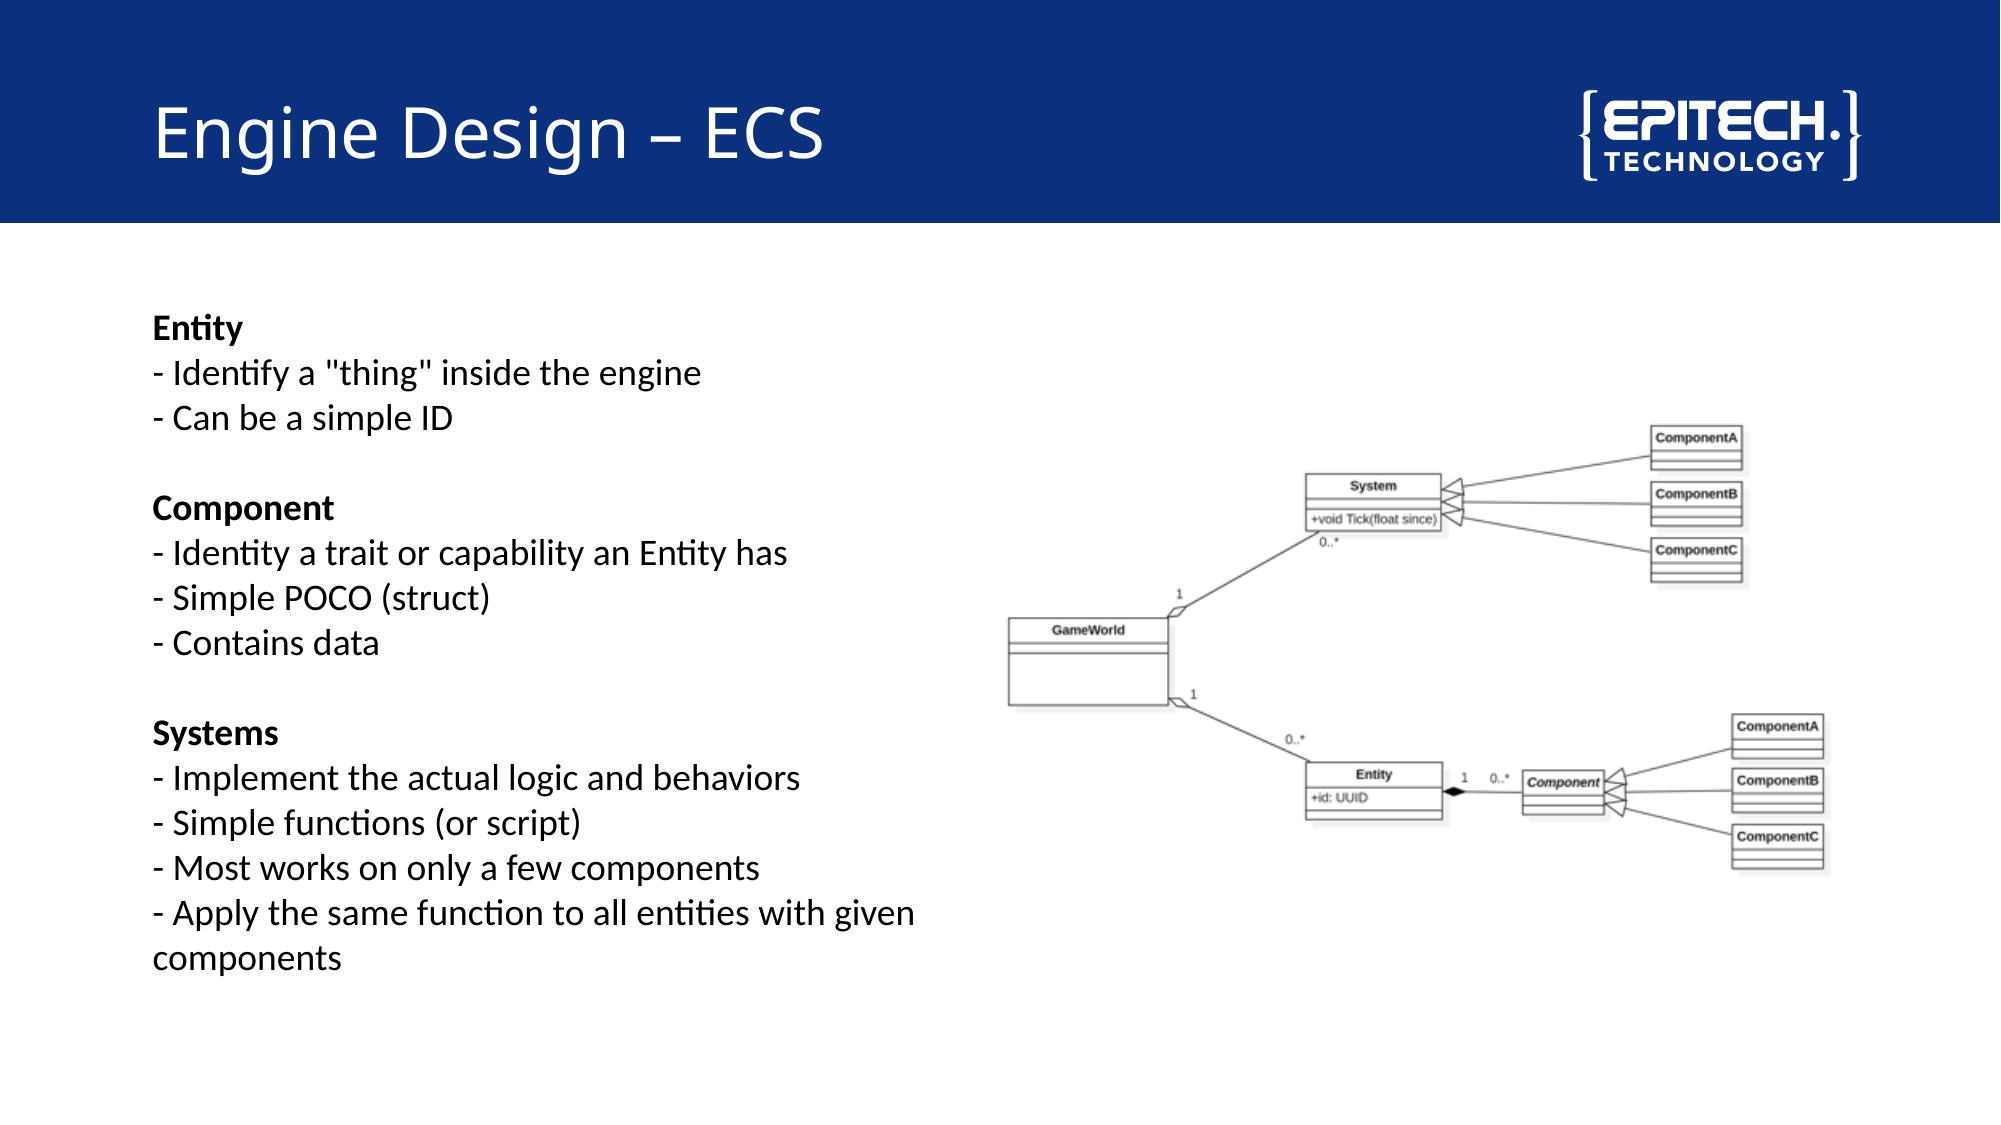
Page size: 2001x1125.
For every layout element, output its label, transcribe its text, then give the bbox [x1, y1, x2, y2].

text_box Entity - Identify a "thing" inside the engine - Can be a simple ID Component - Identity a trait or capability an Entity has - Simple POCO (struct) - Contains data Systems - Implement the actual logic and behaviors - Simple functions (or script) - Most works on only a few components - Apply the same function to all entities with given components [137, 295, 1000, 993]
title Engine Design – ECS [137, 59, 1863, 212]
picture [1000, 416, 1863, 910]
